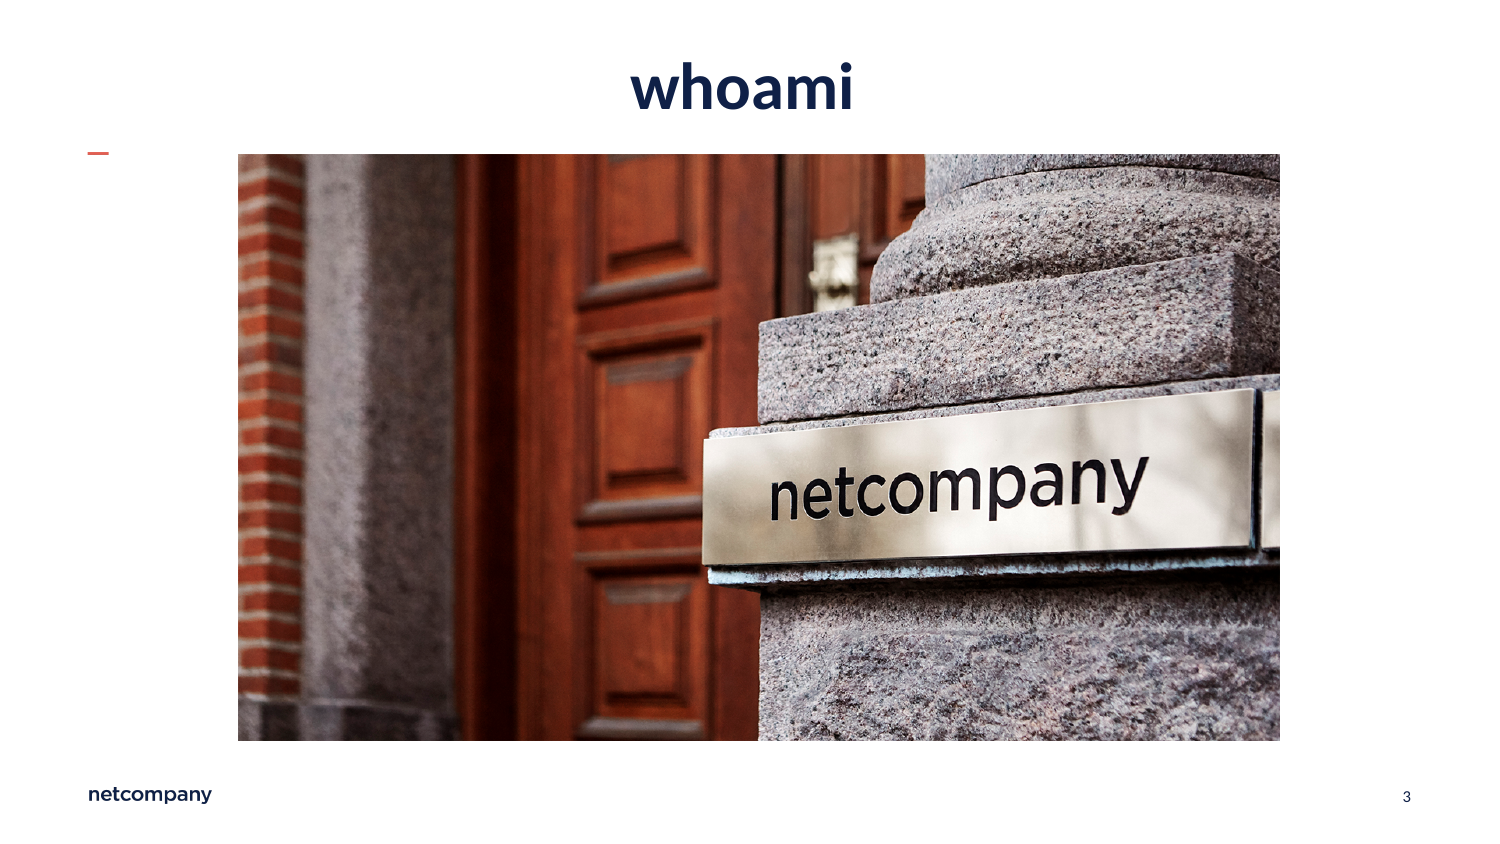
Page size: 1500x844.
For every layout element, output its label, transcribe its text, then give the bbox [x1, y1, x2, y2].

picture [238, 154, 1280, 741]
text_box whoami [80, 73, 1405, 124]
picture [88, 787, 213, 804]
